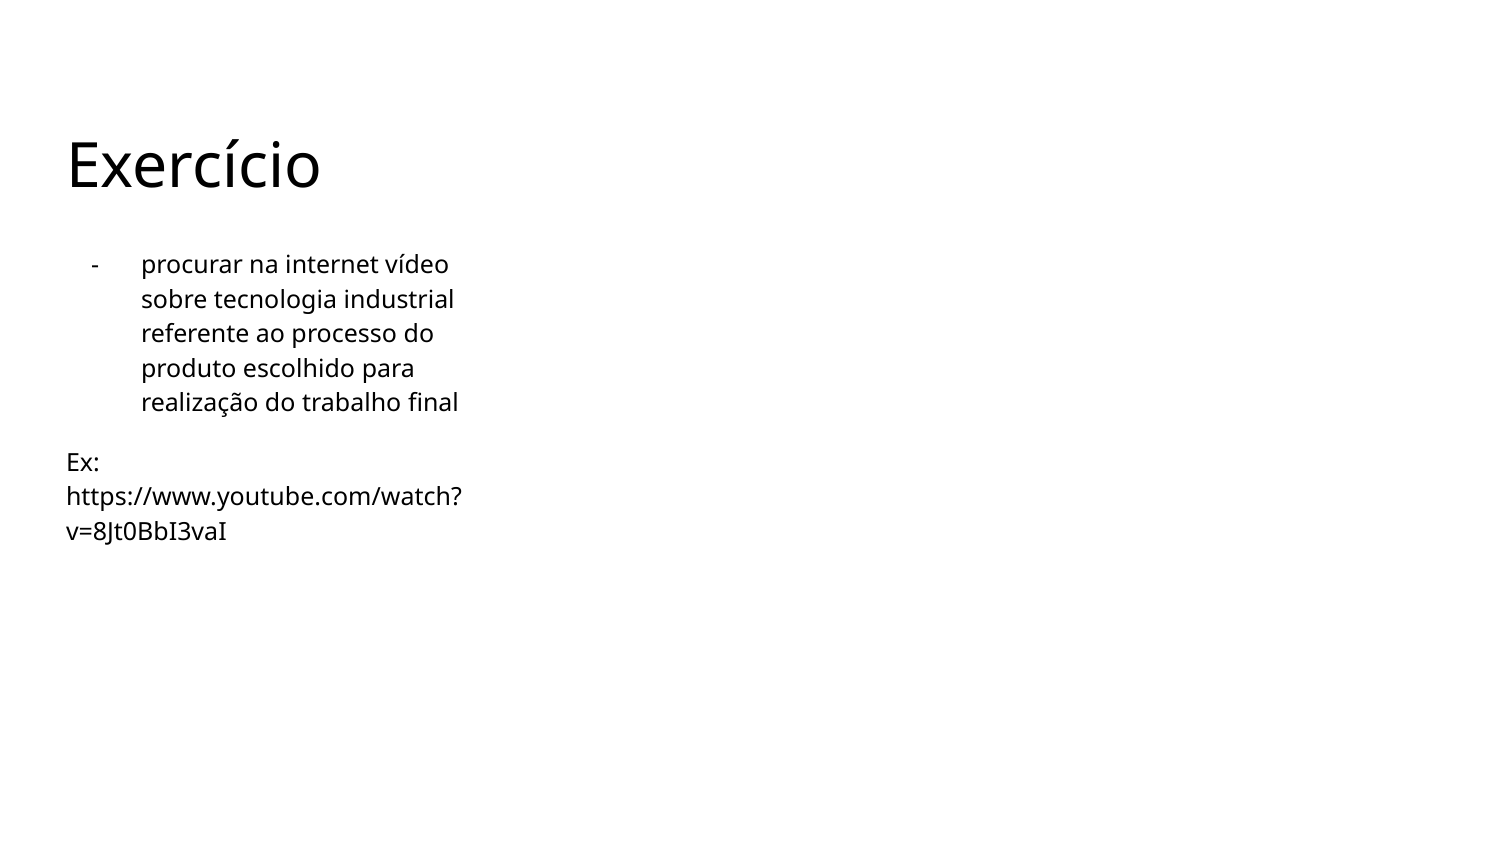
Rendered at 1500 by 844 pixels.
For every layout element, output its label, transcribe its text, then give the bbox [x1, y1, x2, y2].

list procurar na internet vídeo sobre tecnologia industrial referente ao processo do produto escolhido para realização do trabalho final Ex: https://www.youtube.com/watch?v=8Jt0BbI3vaI [51, 229, 512, 687]
title Exercício [51, 91, 512, 216]
